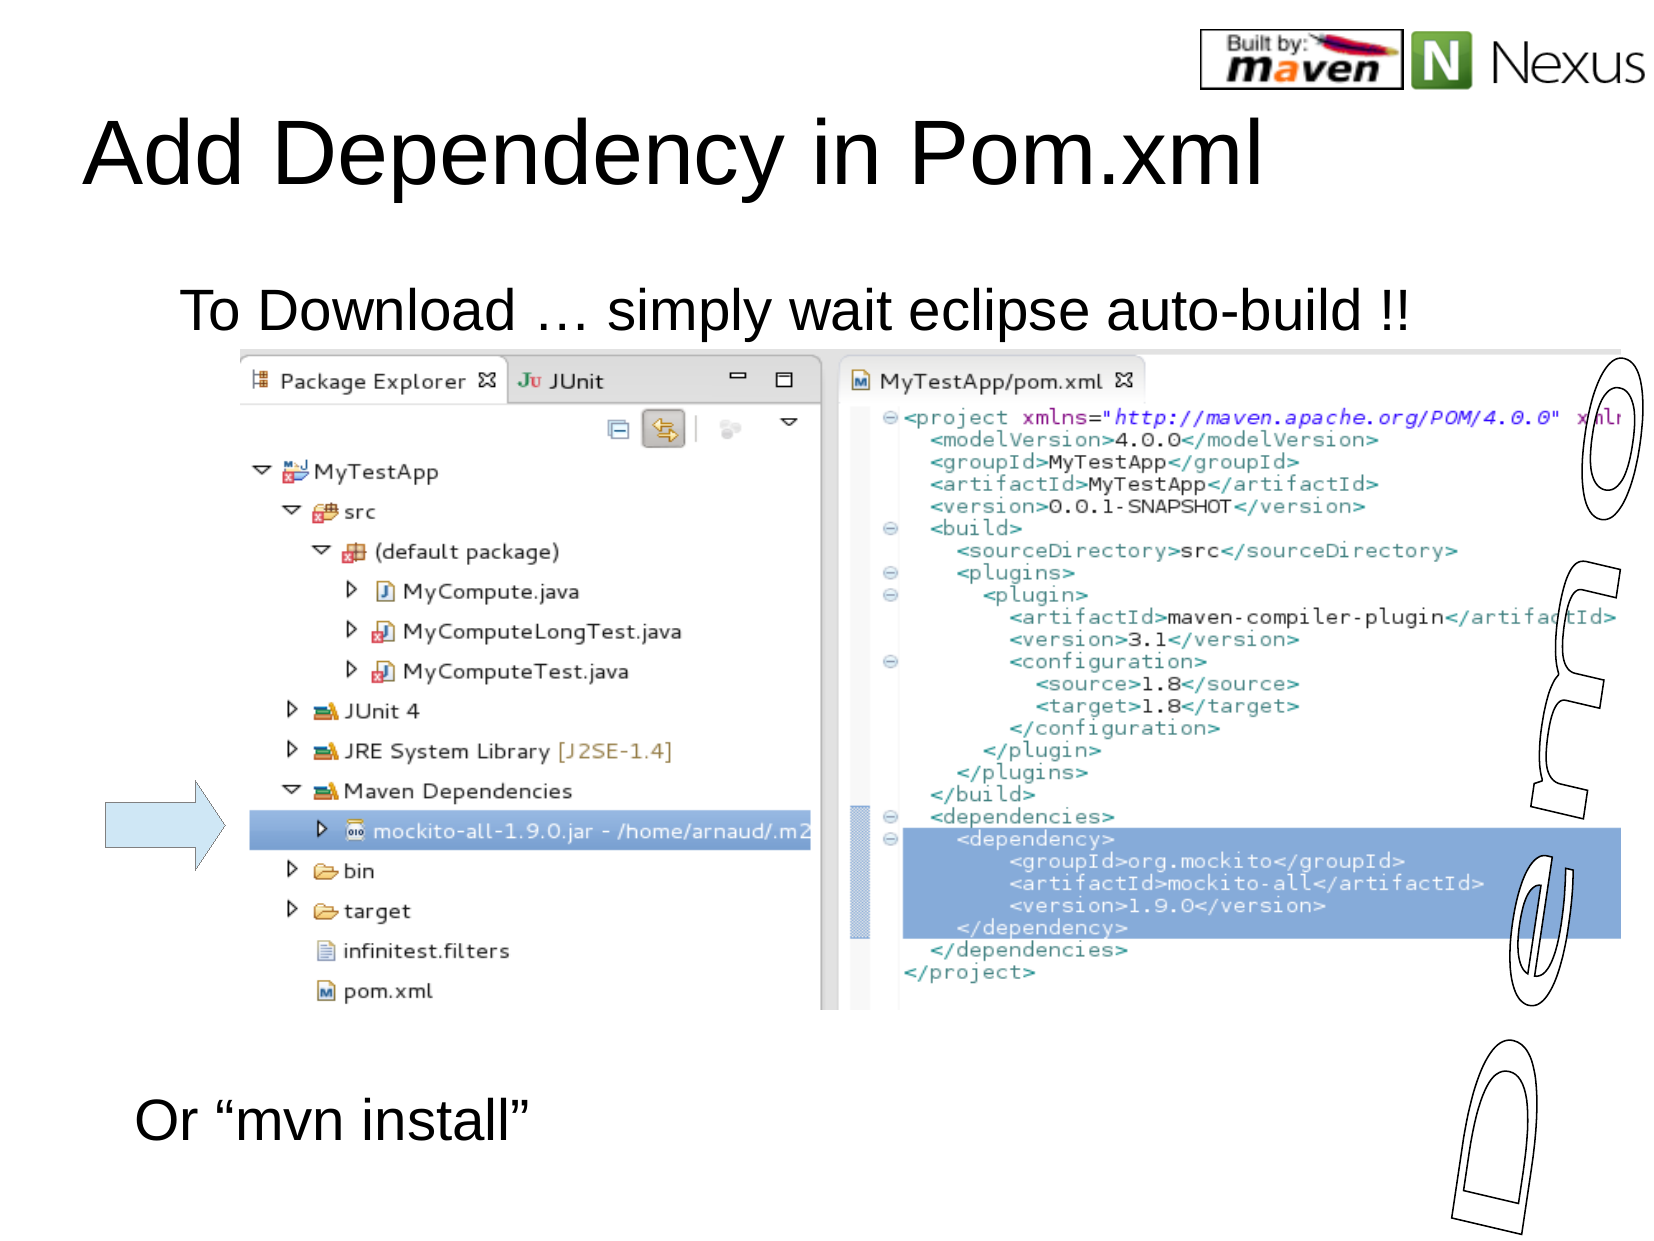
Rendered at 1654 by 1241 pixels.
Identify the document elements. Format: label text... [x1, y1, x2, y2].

title Add Dependency in Pom.xml [82, 49, 1571, 257]
picture [1200, 29, 1404, 91]
text_box Or “mvn install” [120, 1080, 547, 1160]
text_box Demo [1582, 358, 1643, 520]
picture [1410, 29, 1646, 91]
text_box To Download … simply wait eclipse auto-build !! [165, 270, 1428, 350]
text_box Demo [1451, 1040, 1537, 1235]
picture [240, 349, 1621, 1010]
text_box [105, 780, 226, 871]
text_box Demo [1509, 855, 1574, 1006]
text_box Demo [1530, 561, 1621, 819]
picture [1591, 388, 1621, 490]
